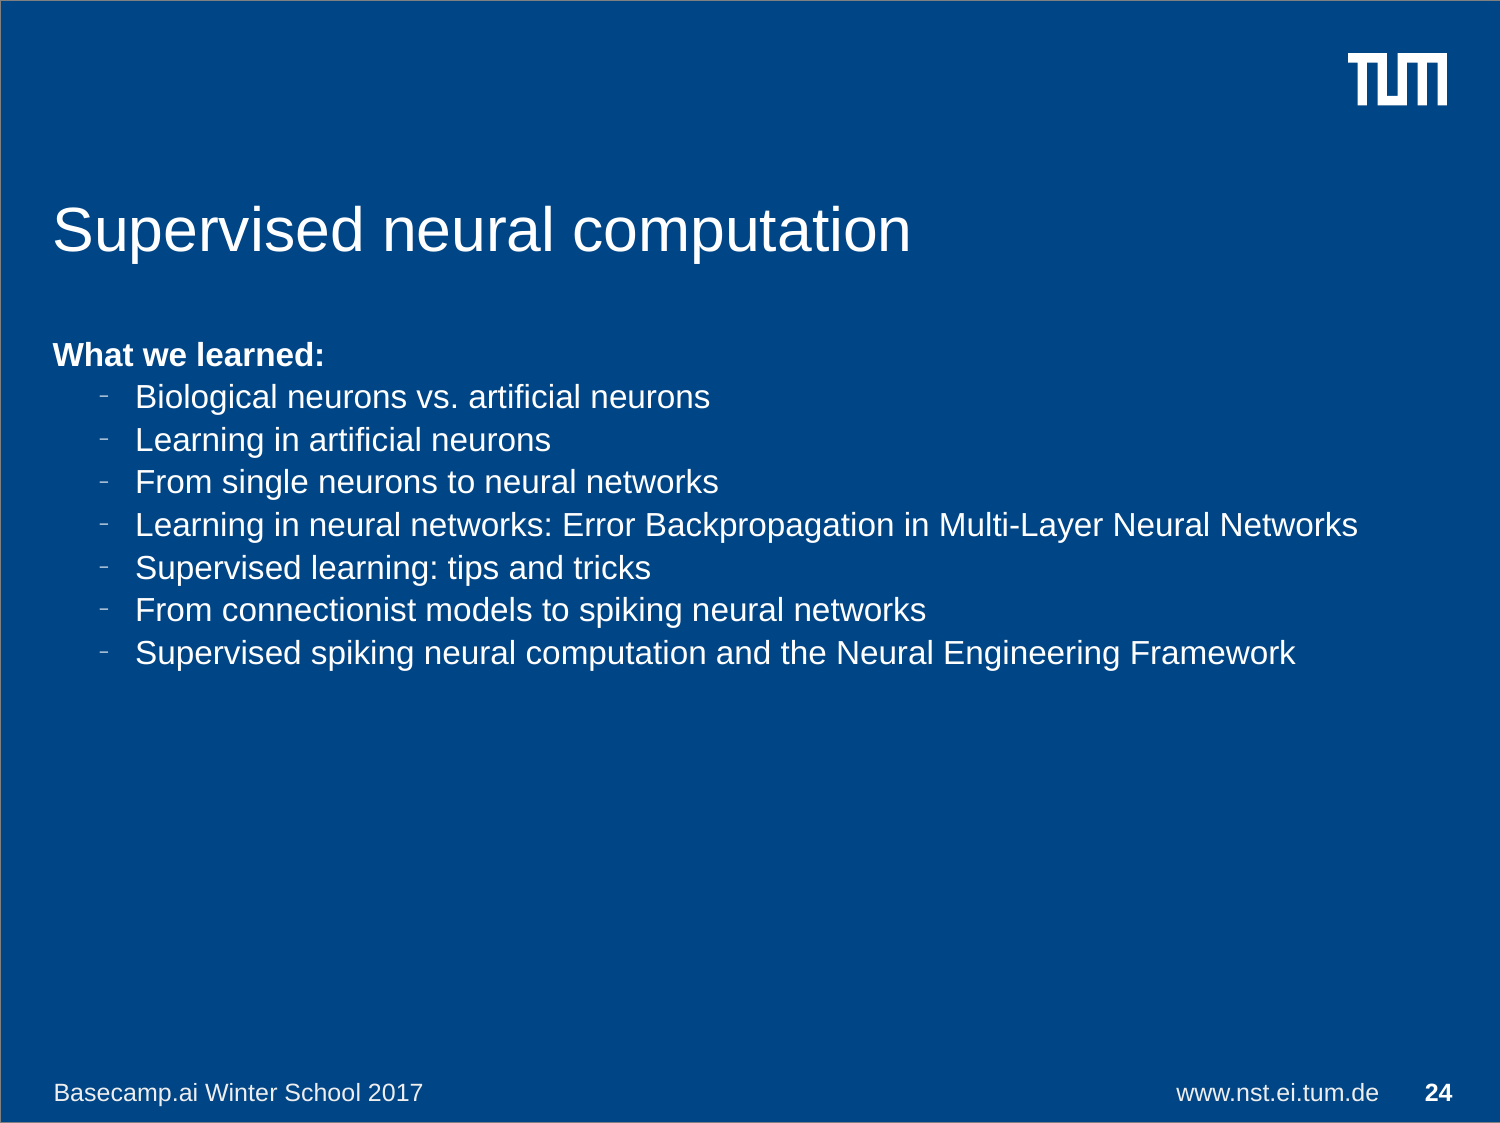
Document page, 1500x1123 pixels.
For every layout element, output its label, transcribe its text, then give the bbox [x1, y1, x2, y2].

title Supervised neural computation [52, 195, 1453, 266]
list What we learned: Biological neurons vs. artificial neurons Learning in artificial neurons From single neurons to neural networks Learning in neural networks: Error Backpropagation in Multi-Layer Neural Networks Supervised learning: tips and tricks From connectionist models to spiking neural networks Supervised spiking neural computation and the Neural Engineering Framework [52, 330, 1453, 666]
